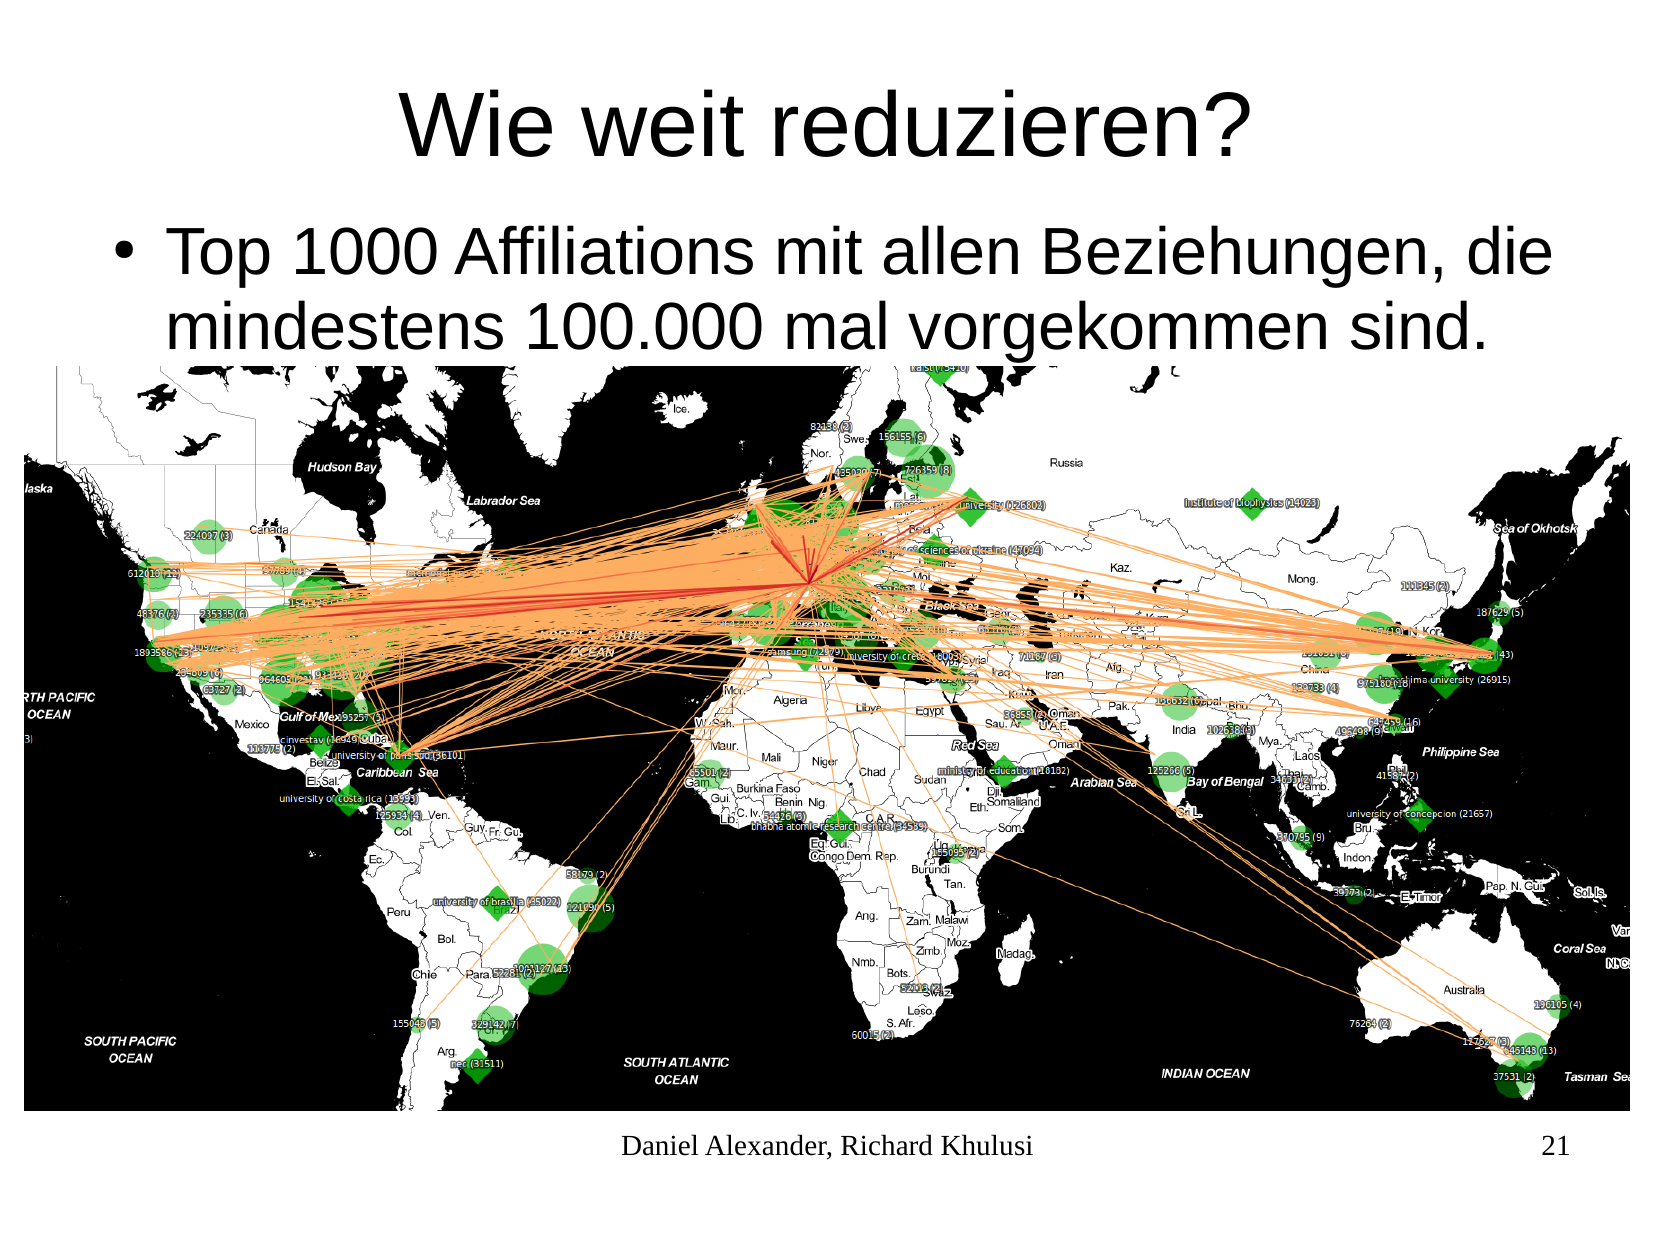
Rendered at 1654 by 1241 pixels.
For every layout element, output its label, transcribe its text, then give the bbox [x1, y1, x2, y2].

list Top 1000 Affiliations mit allen Beziehungen, die mindestens 100.000 mal vorgekommen sind. [94, 213, 1583, 366]
picture [23, 366, 1630, 1111]
title Wie weit reduzieren? [82, 49, 1571, 201]
